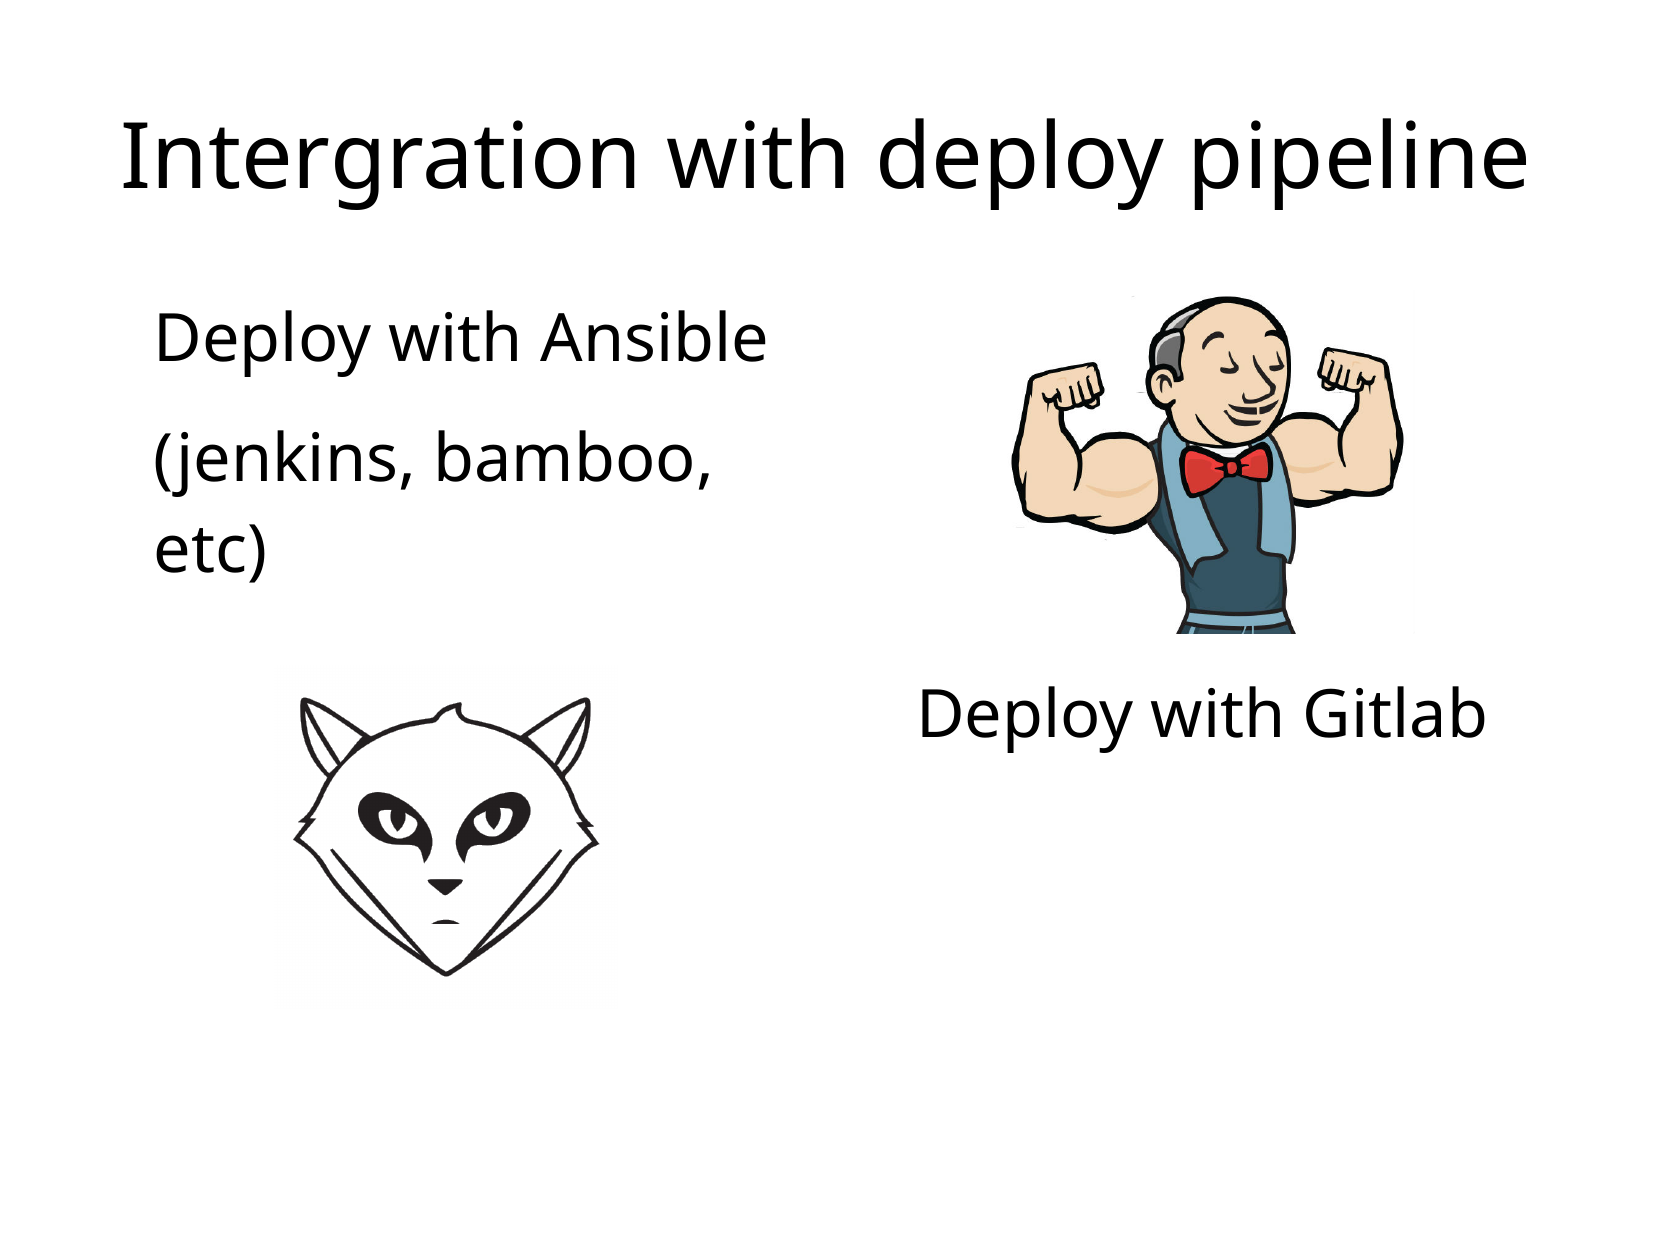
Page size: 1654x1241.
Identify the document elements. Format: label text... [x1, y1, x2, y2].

picture [274, 665, 618, 1009]
title Intergration with deploy pipeline [82, 49, 1571, 257]
picture [1002, 290, 1415, 634]
list Deploy with Gitlab [845, 665, 1572, 1009]
list Deploy with Ansible (jenkins, bamboo, etc) [82, 290, 809, 634]
